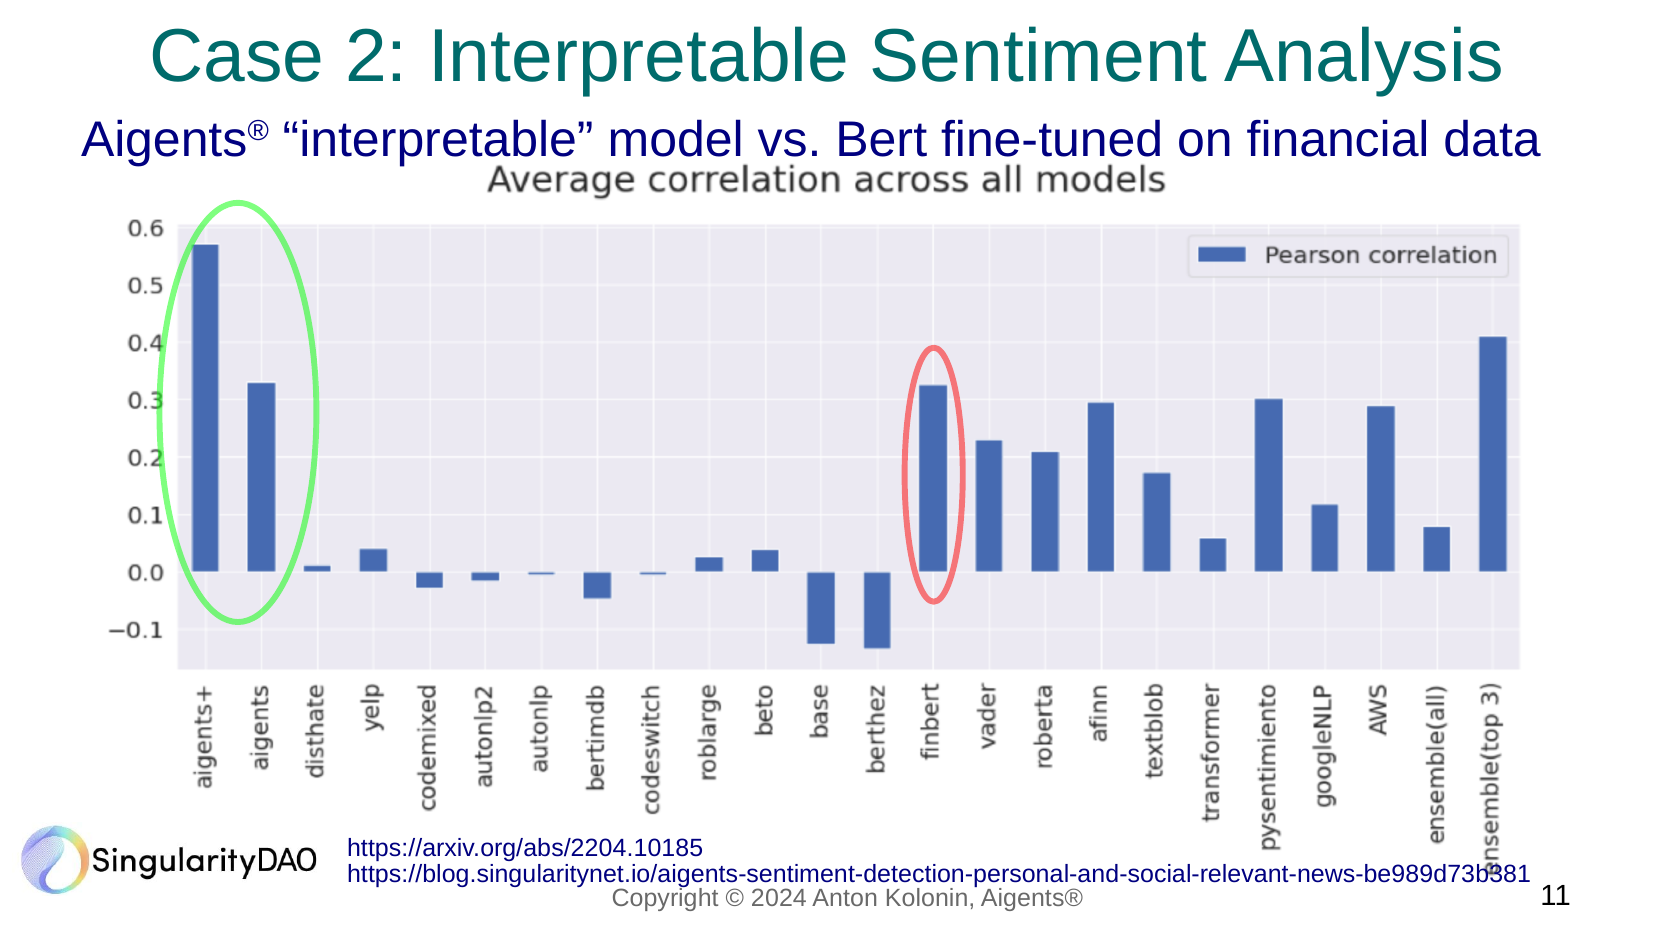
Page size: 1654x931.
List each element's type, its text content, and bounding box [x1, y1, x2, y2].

text_box https://blog.singularitynet.io/aigents-sentiment-detection-personal-and-social-relevant-news-be989d73b381 [332, 851, 1589, 902]
picture [12, 199, 1527, 897]
picture [163, 206, 313, 618]
text_box Case 2: Interpretable Sentiment Analysis [0, 0, 1654, 114]
text_box https://arxiv.org/abs/2204.10185 [332, 826, 720, 870]
text_box Aigents® “interpretable” model vs. Bert fine-tuned on financial data [0, 79, 1653, 199]
